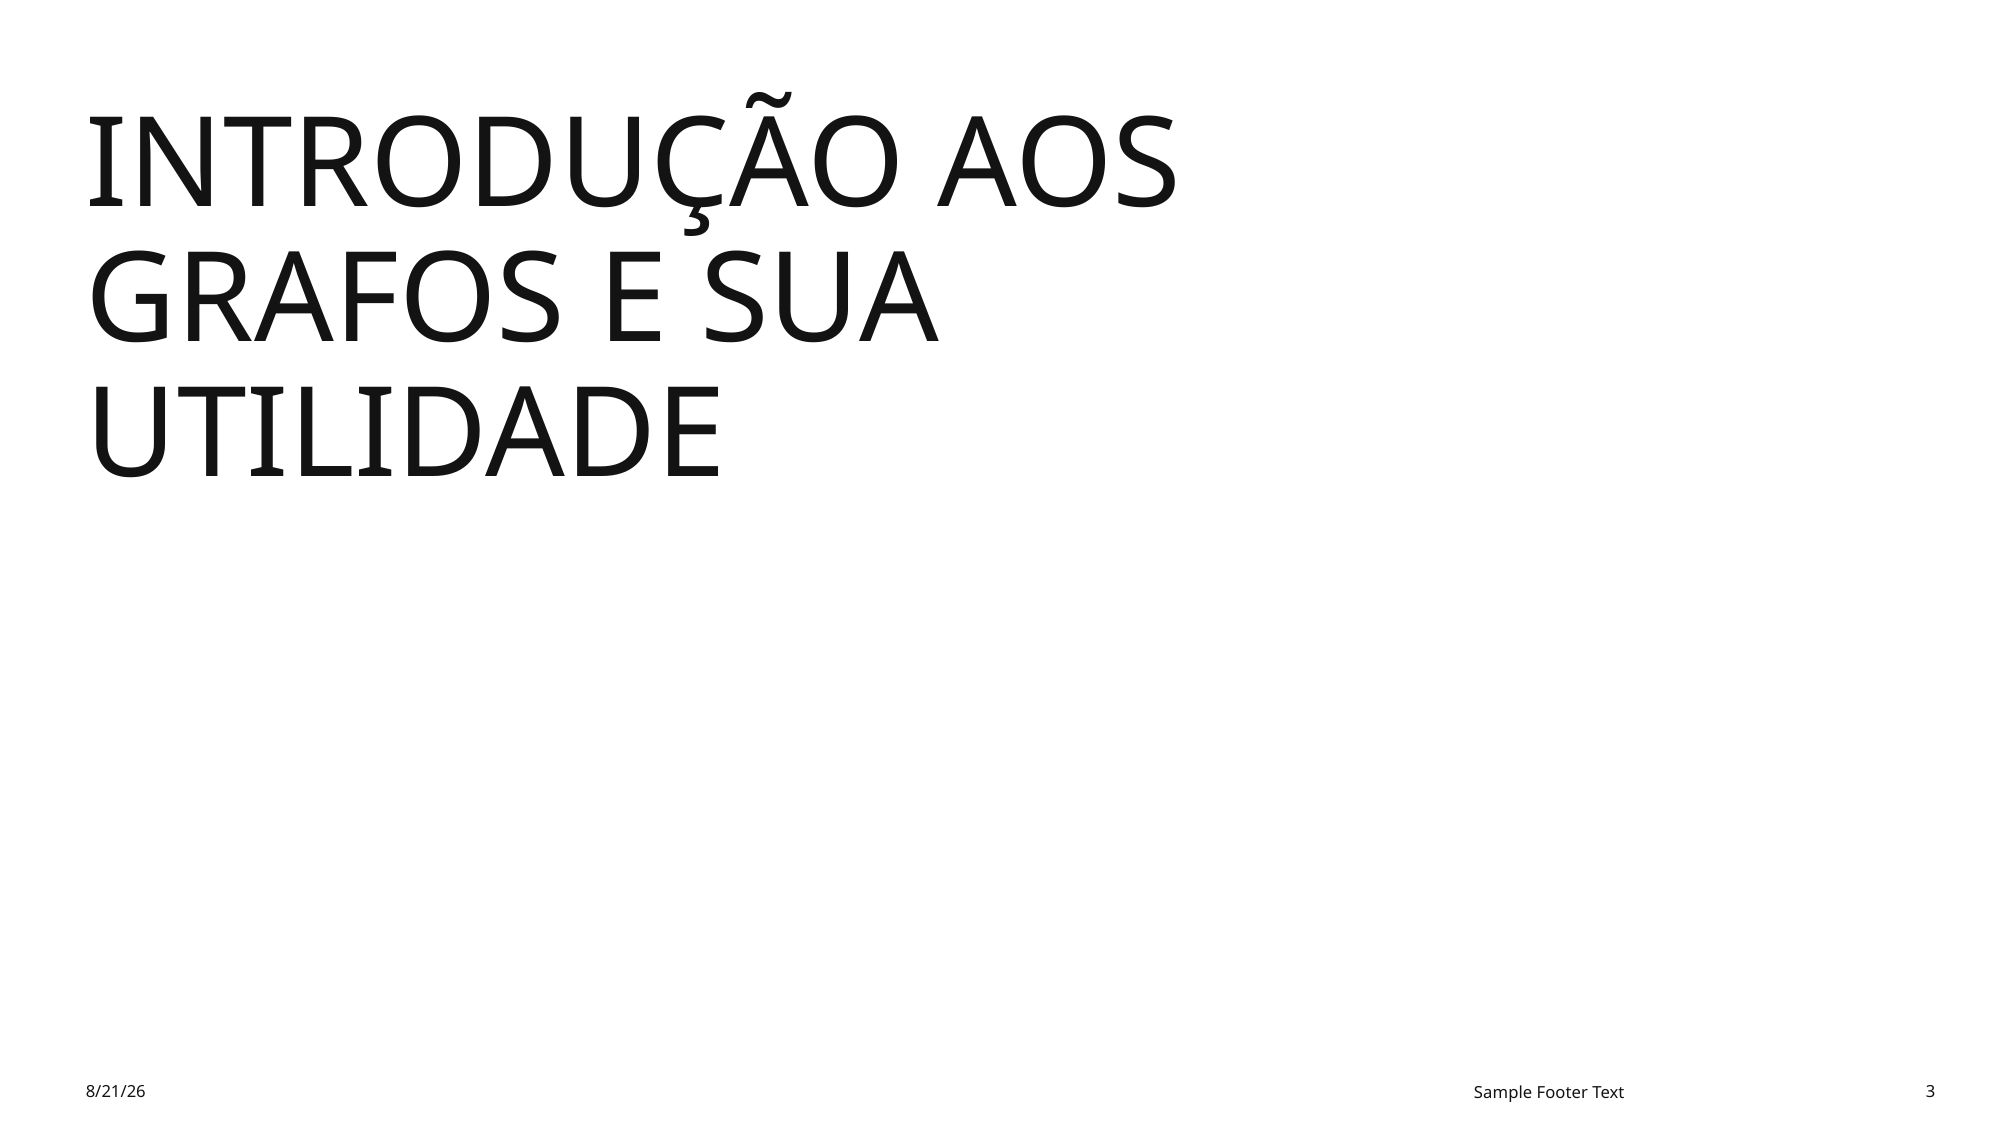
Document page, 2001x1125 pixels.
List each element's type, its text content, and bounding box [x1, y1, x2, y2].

text_box 12/2/25 [70, 1064, 537, 1120]
text_box Sample Footer Text [1458, 1064, 1896, 1120]
text_box [1910, 1064, 1986, 1120]
title Introdução aos grafos e sua utilidade [70, 90, 1370, 749]
